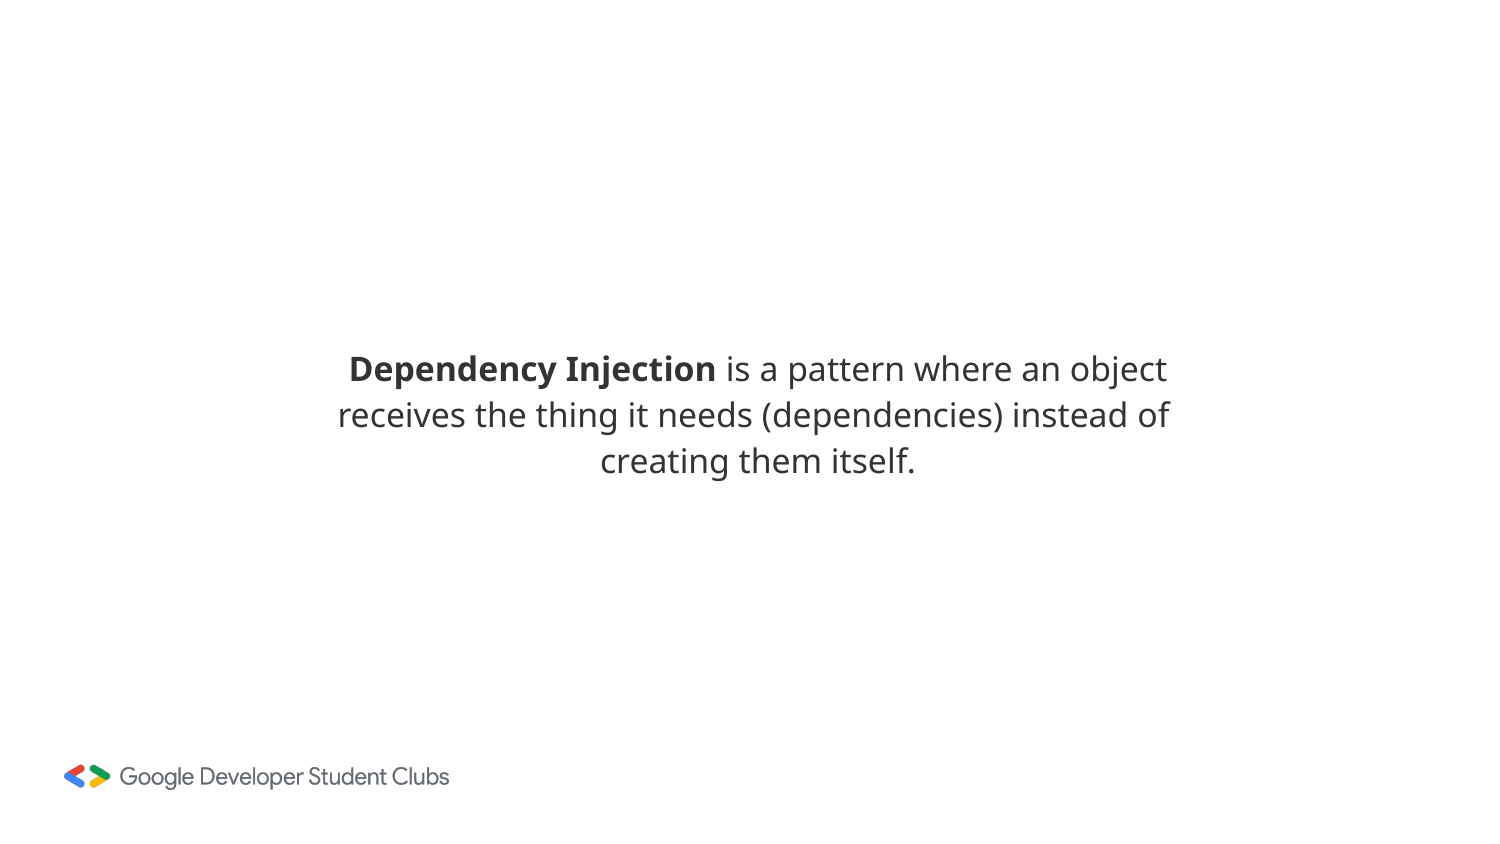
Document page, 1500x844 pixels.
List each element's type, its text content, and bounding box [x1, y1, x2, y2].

title Dependency Injection is a pattern where an object receives the thing it needs (dependencies) instead of creating them itself. [304, 330, 1211, 502]
picture [77, 762, 375, 790]
